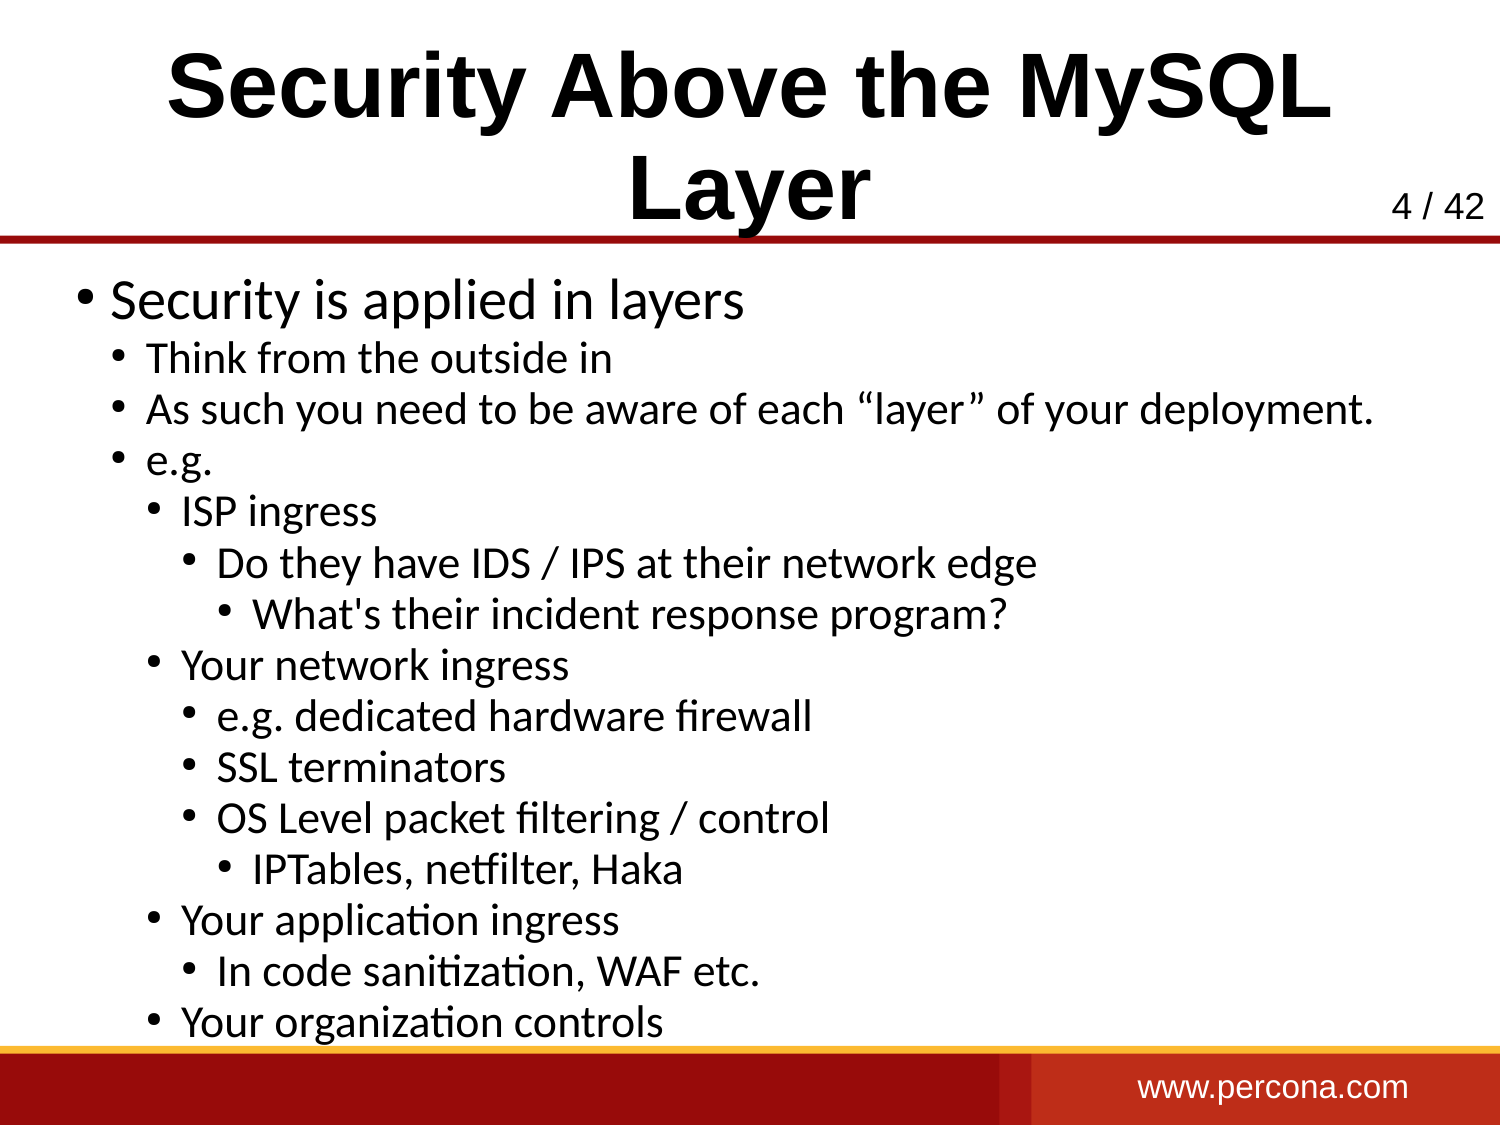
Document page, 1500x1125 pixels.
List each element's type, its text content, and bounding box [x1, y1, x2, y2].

text_box Security is applied in layers Think from the outside in As such you need to be aware of each “layer” of your deployment. e.g. ISP ingress Do they have IDS / IPS at their network edge What's their incident response program? Your network ingress e.g. dedicated hardware firewall SSL terminators OS Level packet filtering / control IPTables, netfilter, Haka Your application ingress In code sanitization, WAF etc. Your organization controls [74, 263, 1425, 1006]
text_box Security Above the MySQL Layer [75, 44, 1425, 232]
